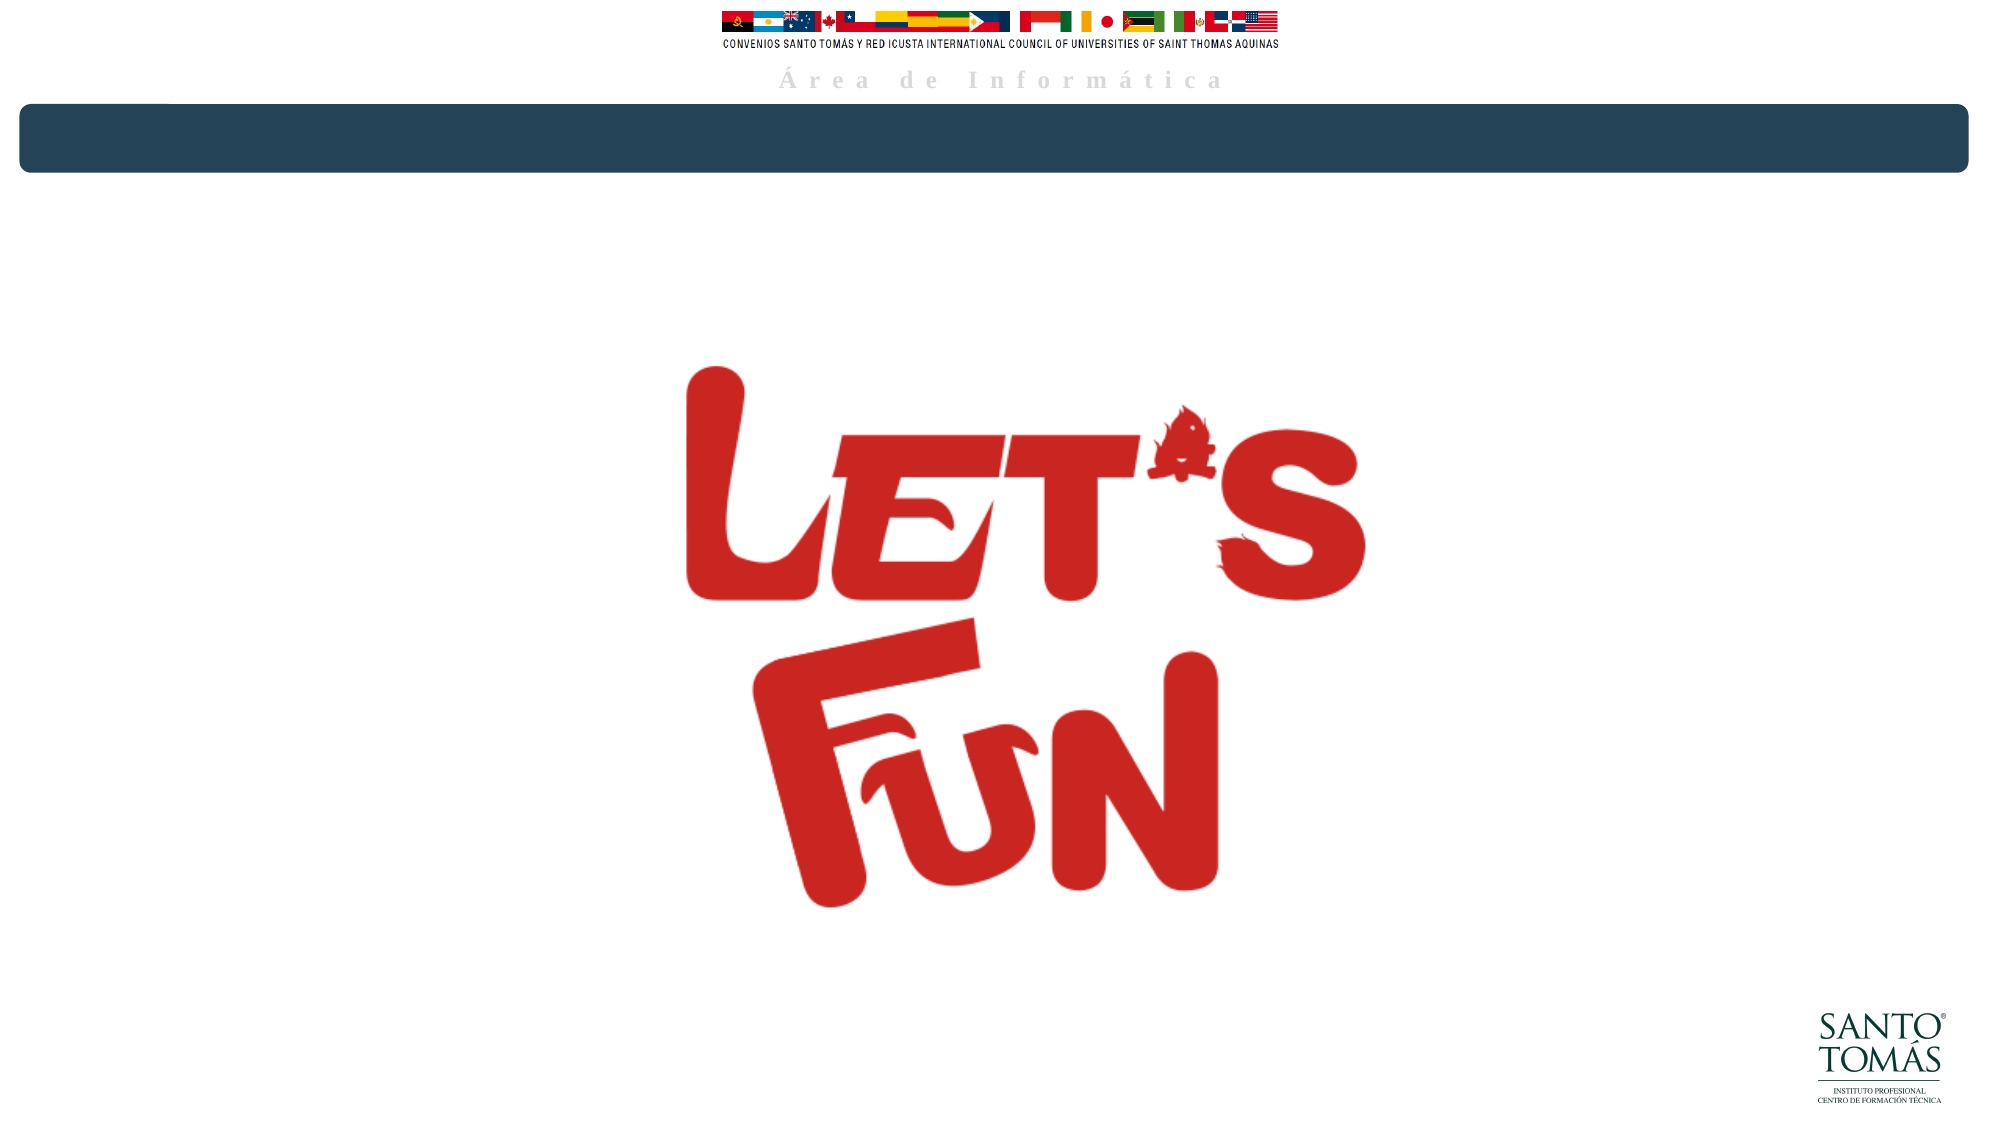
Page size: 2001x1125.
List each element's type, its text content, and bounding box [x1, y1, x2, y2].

text_box Área de Informática [645, 30, 1355, 104]
picture [610, 199, 1411, 1000]
picture [1818, 1013, 1946, 1103]
text_box [19, 103, 1969, 173]
picture [719, 7, 1281, 55]
